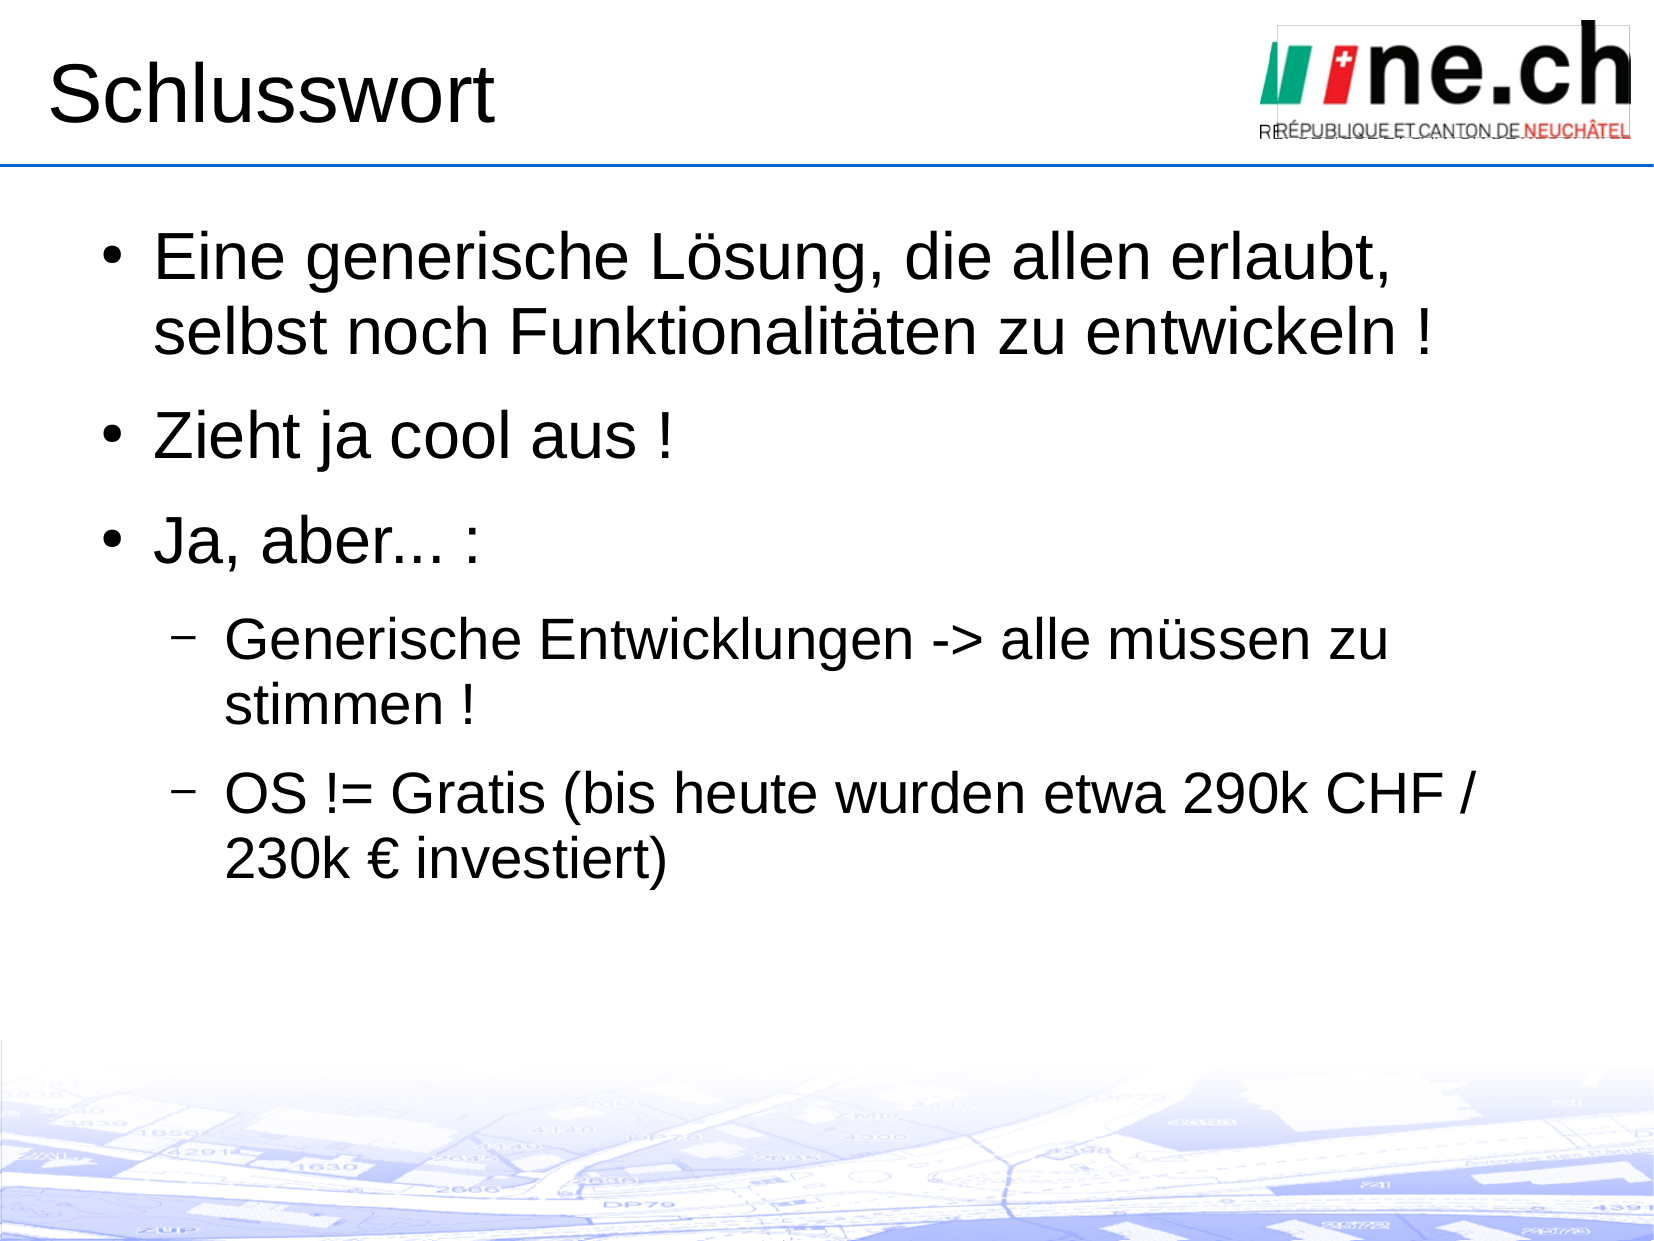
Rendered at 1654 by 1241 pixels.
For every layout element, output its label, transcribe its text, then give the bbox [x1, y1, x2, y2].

list Eine generische Lösung, die allen erlaubt, selbst noch Funktionalitäten zu entwickeln ! Zieht ja cool aus ! Ja, aber... : Generische Entwicklungen -> alle müssen zu stimmen ! OS != Gratis (bis heute wurden etwa 290k CHF / 230k € investiert) [82, 219, 1571, 939]
picture [1536, 24, 1631, 139]
picture [0, 1040, 1654, 1241]
title Schlusswort [47, 0, 1536, 198]
